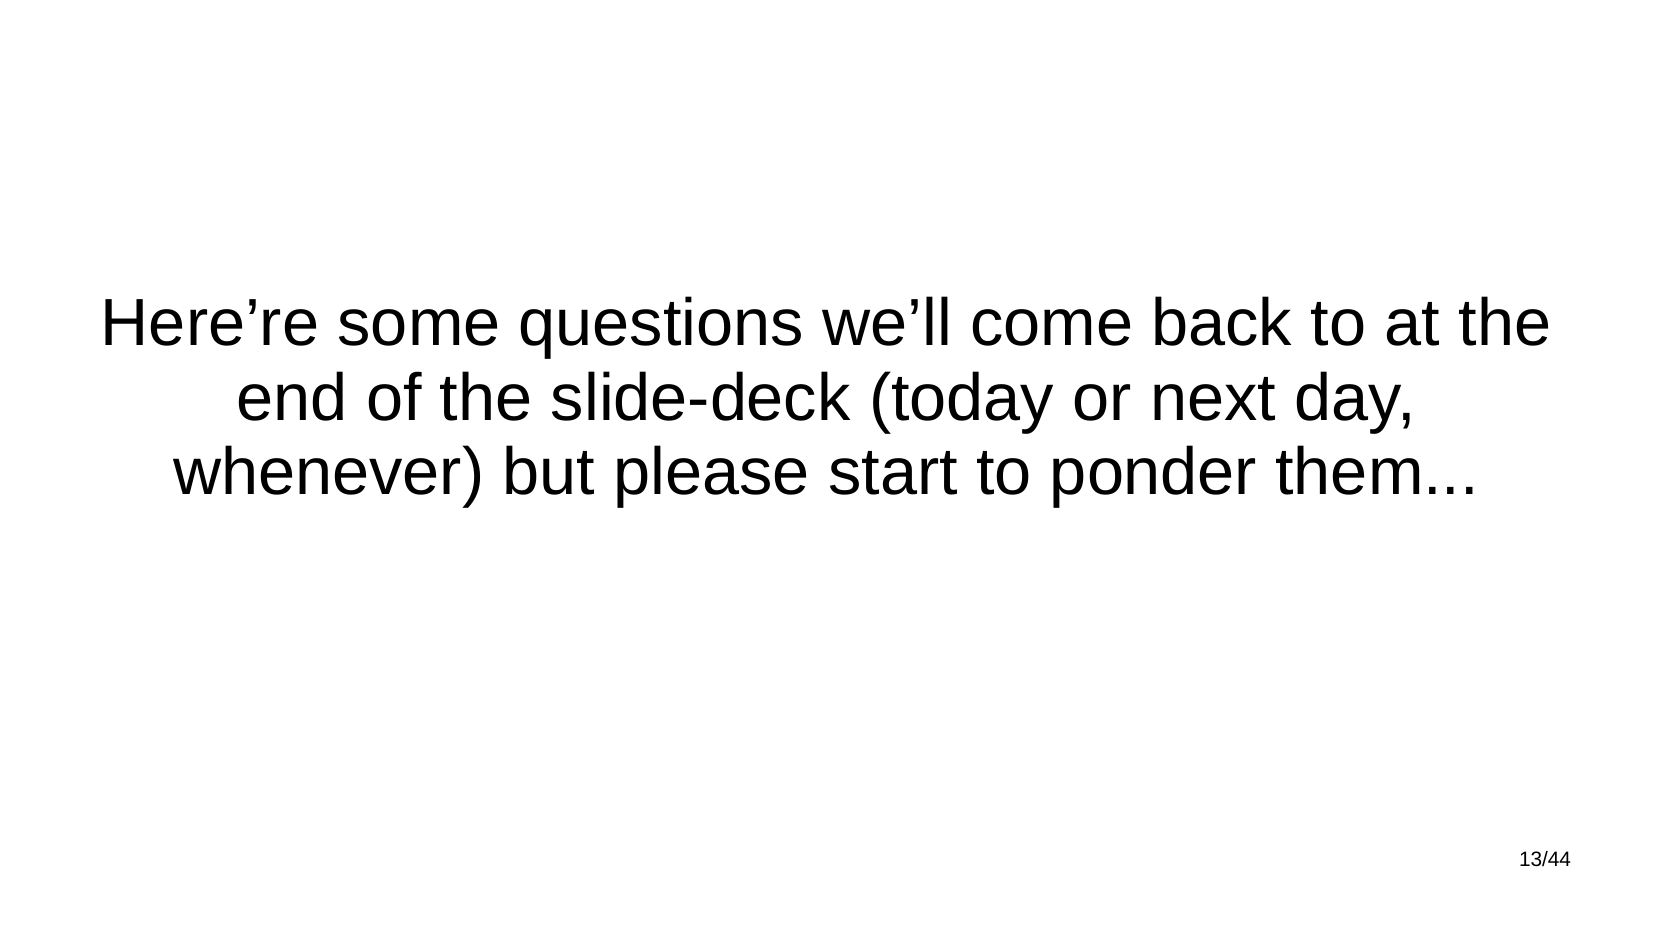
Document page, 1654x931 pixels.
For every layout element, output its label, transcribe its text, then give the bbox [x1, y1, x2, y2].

subtitle Here’re some questions we’ll come back to at the end of the slide-deck (today or next day, whenever) but please start to ponder them... [82, 37, 1571, 757]
